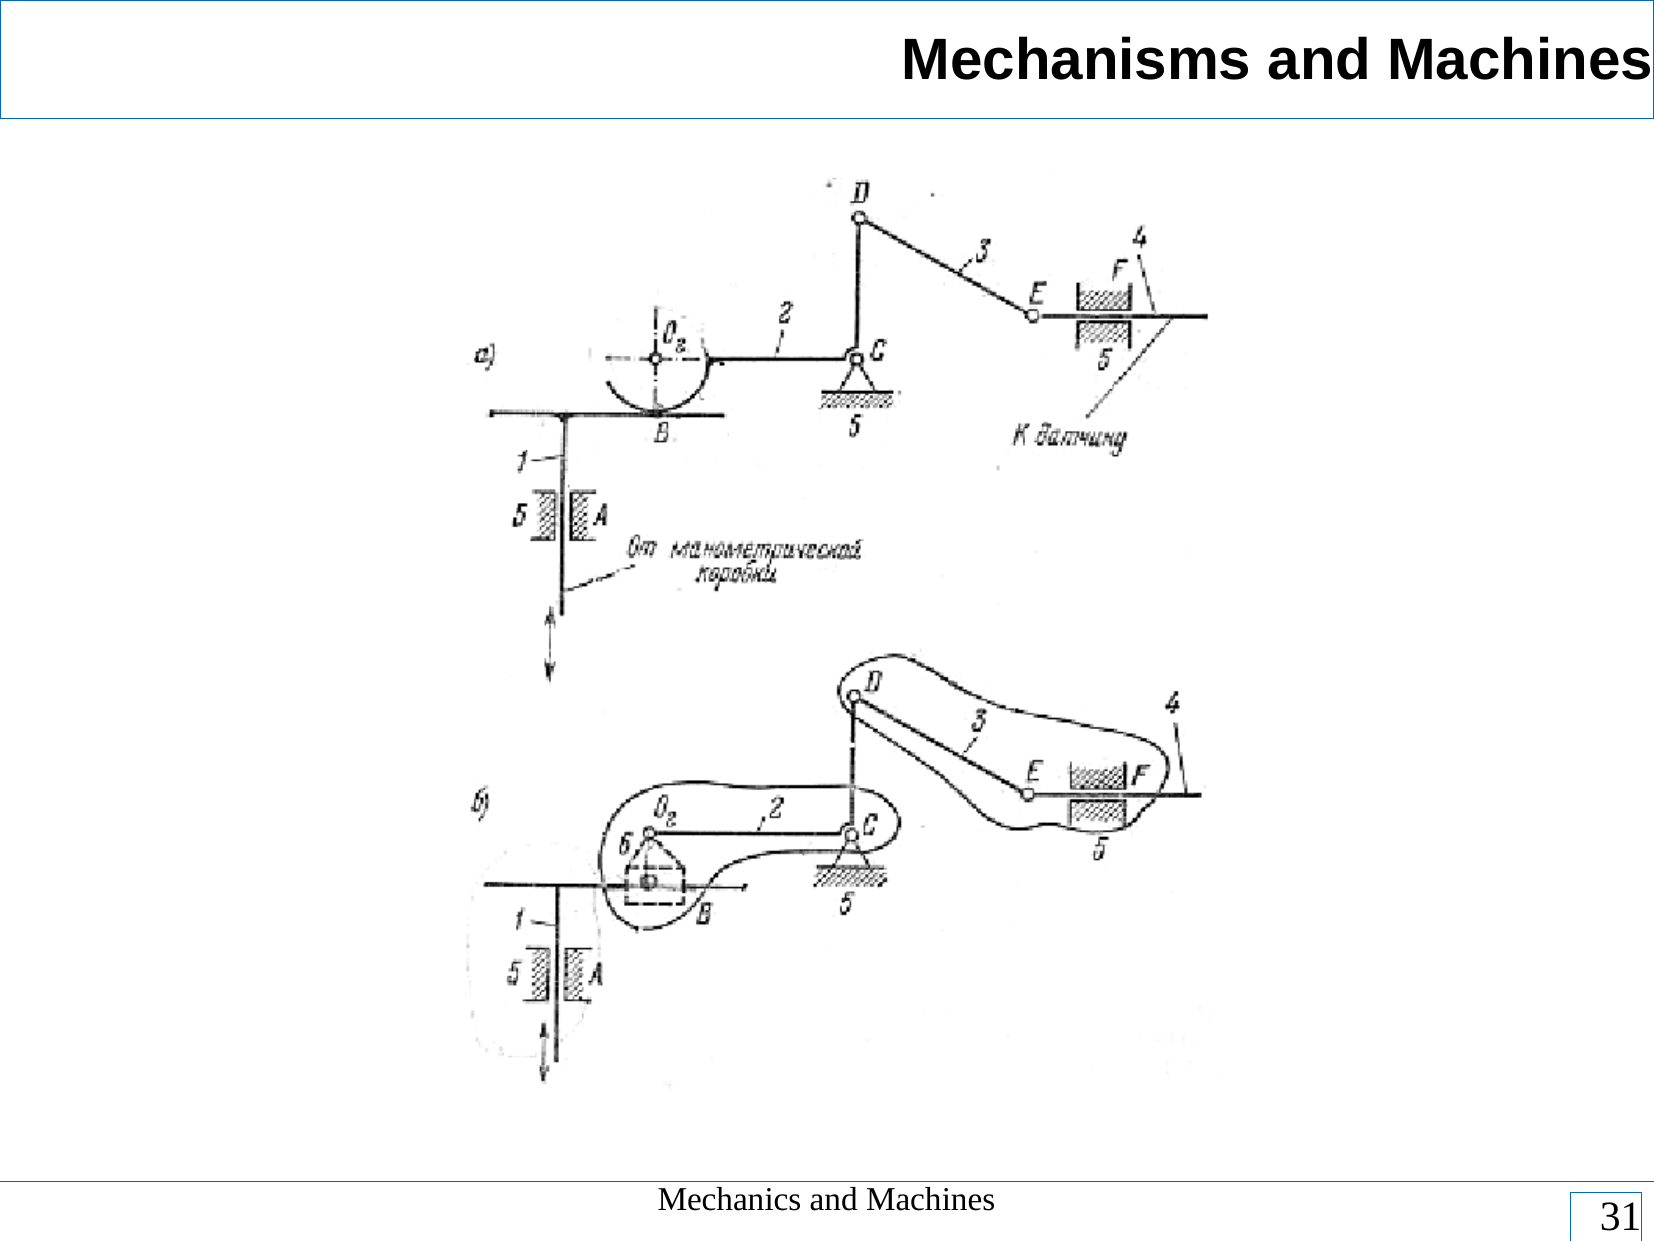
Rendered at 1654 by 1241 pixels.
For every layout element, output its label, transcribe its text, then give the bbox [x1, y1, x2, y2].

picture [465, 164, 1219, 1089]
title Mechanisms and Machines [0, 0, 1654, 119]
